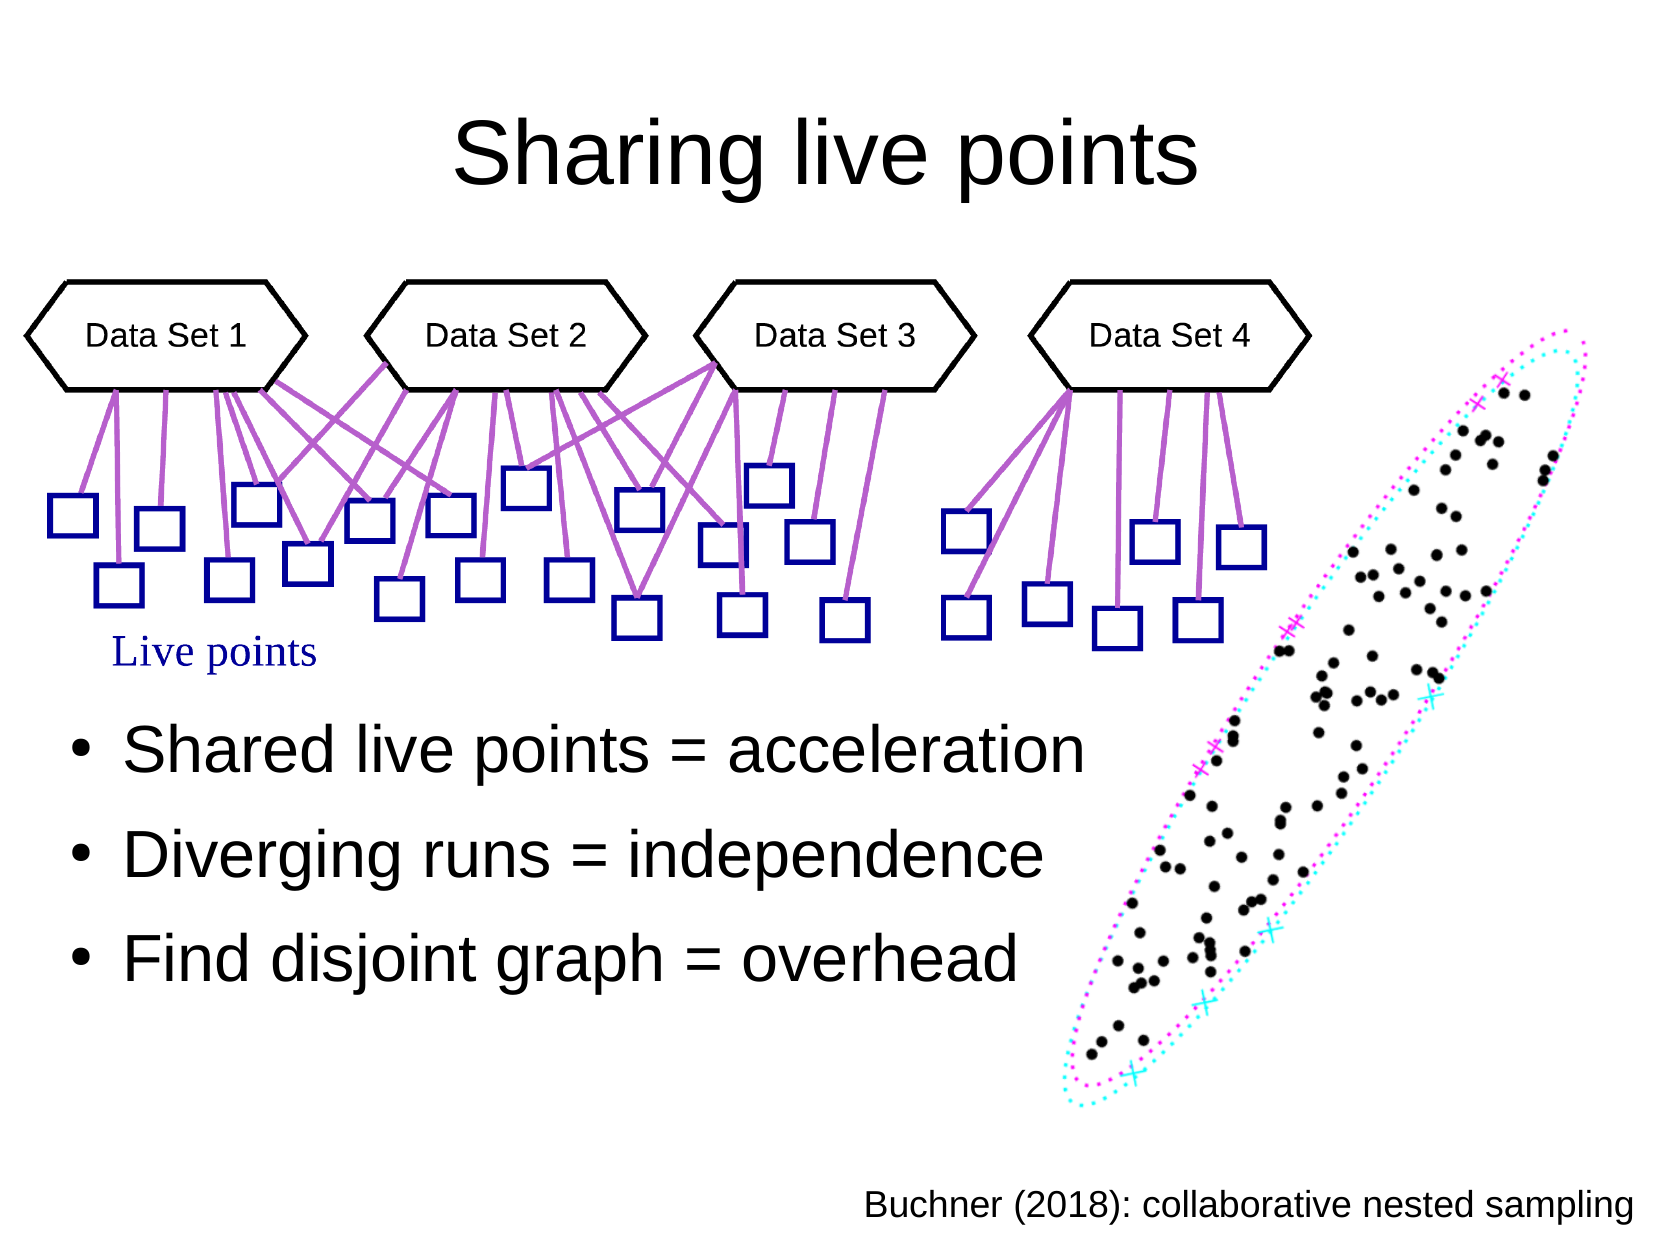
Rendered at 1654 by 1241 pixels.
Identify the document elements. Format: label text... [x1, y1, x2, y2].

text_box Buchner (2018): collaborative nested sampling [1276, 1176, 1654, 1241]
picture [23, 244, 1654, 1176]
list Shared live points = acceleration Diverging runs = independence Find disjoint graph = overhead [51, 712, 1276, 1241]
title Sharing live points [82, 49, 1571, 257]
